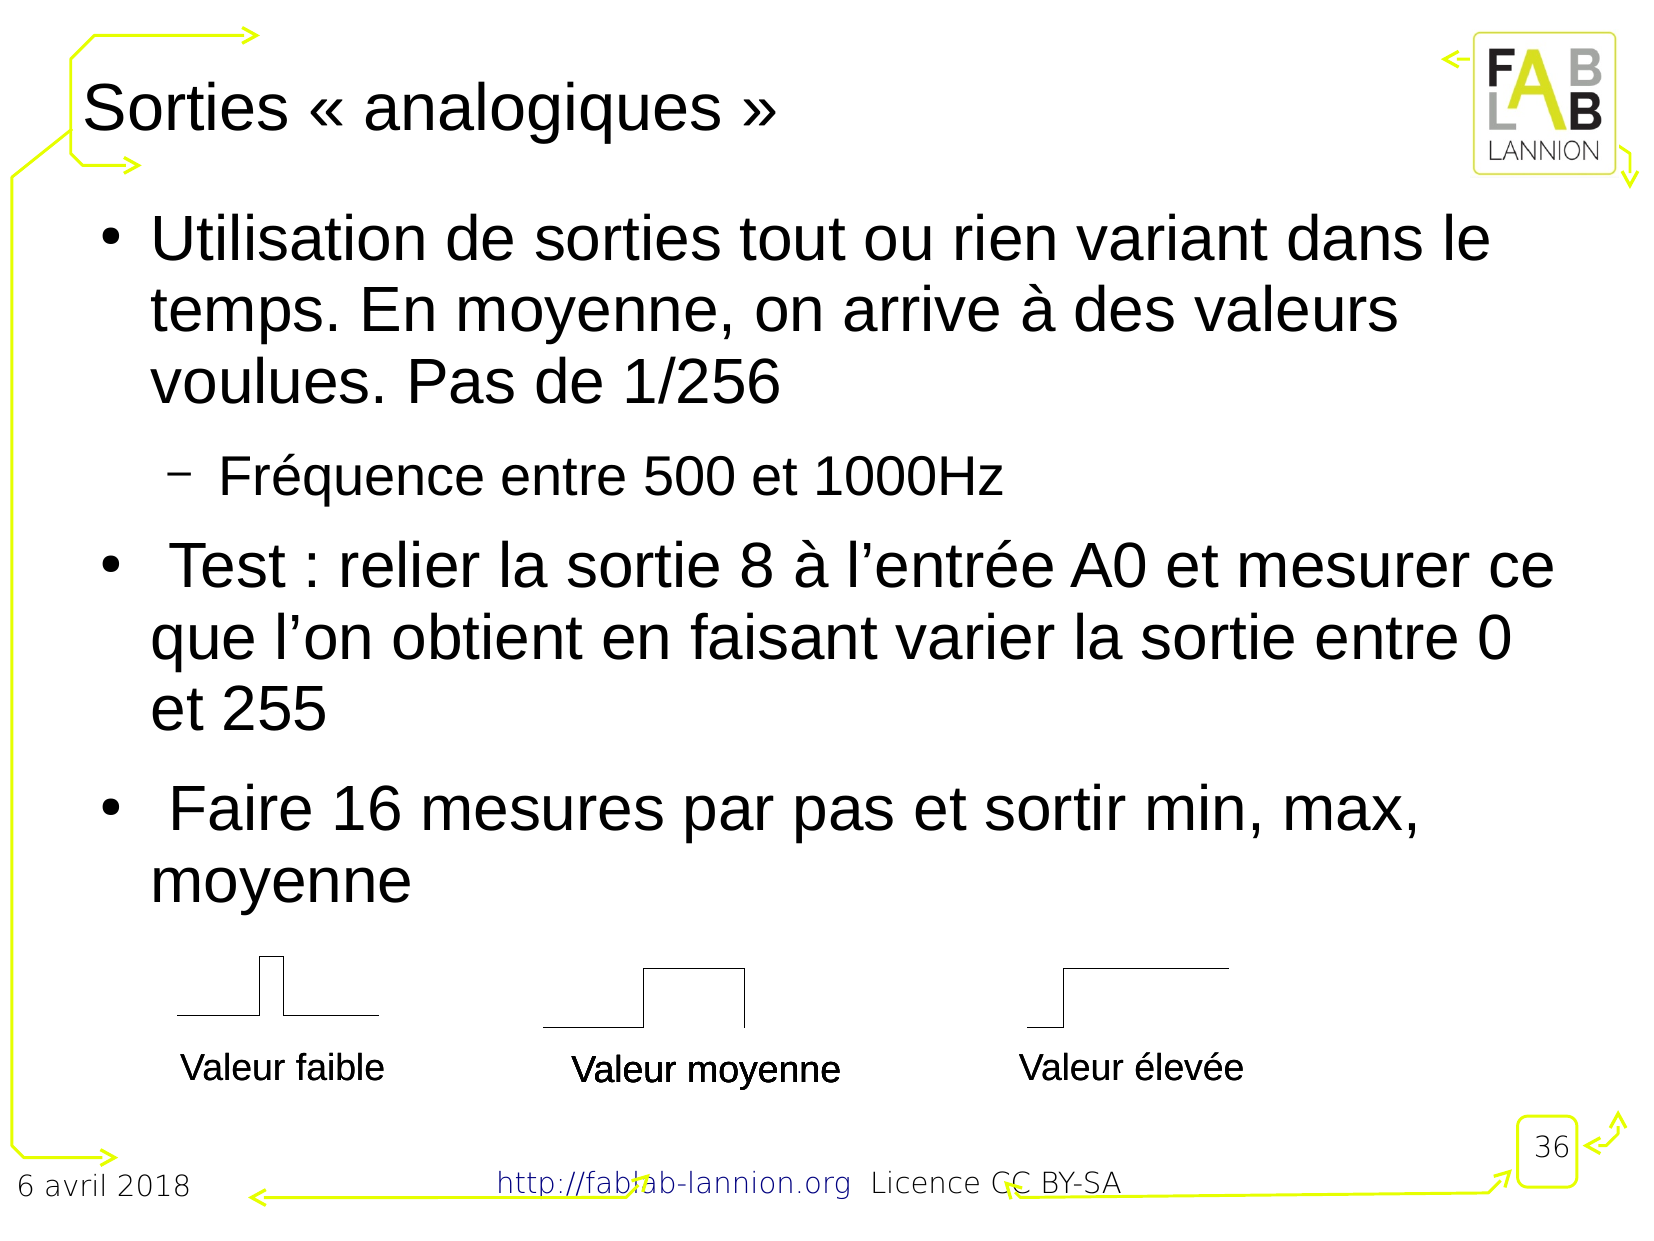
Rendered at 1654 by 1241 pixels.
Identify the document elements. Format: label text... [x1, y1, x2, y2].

text_box Valeur moyenne [556, 1041, 856, 1099]
picture [1470, 29, 1619, 178]
text_box Valeur faible [165, 1039, 401, 1097]
list Utilisation de sorties tout ou rien variant dans le temps. En moyenne, on arrive à des valeurs voulues. Pas de 1/256 Fréquence entre 500 et 1000Hz Test : relier la sortie 8 à l’entrée A0 et mesurer ce que l’on obtient en faisant varier la sortie entre 0 et 255 Faire 16 mesures par pas et sortir min, max, moyenne [82, 202, 1571, 922]
text_box Valeur élevée [1003, 1039, 1260, 1097]
title Sorties « analogiques » [82, 49, 1441, 166]
